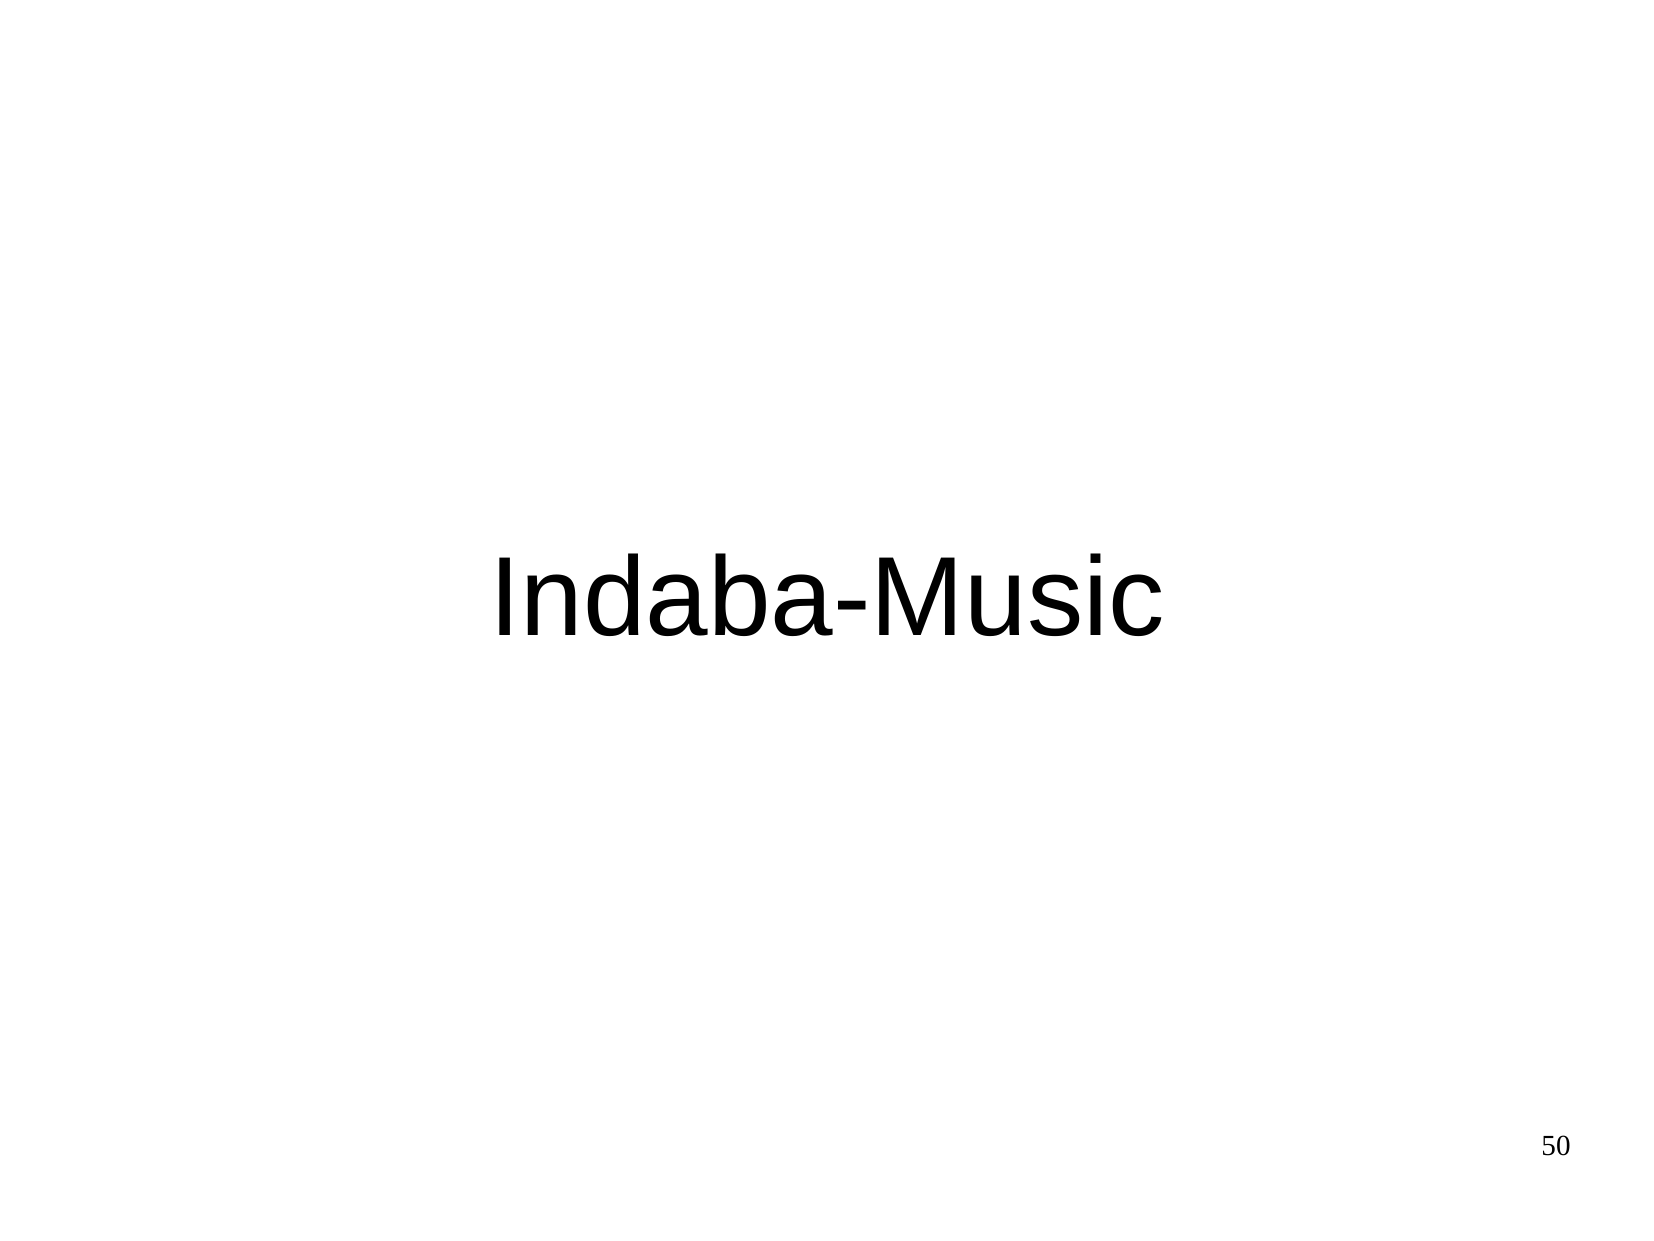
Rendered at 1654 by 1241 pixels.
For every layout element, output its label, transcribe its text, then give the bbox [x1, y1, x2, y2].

title Indaba-Music [82, 492, 1571, 700]
